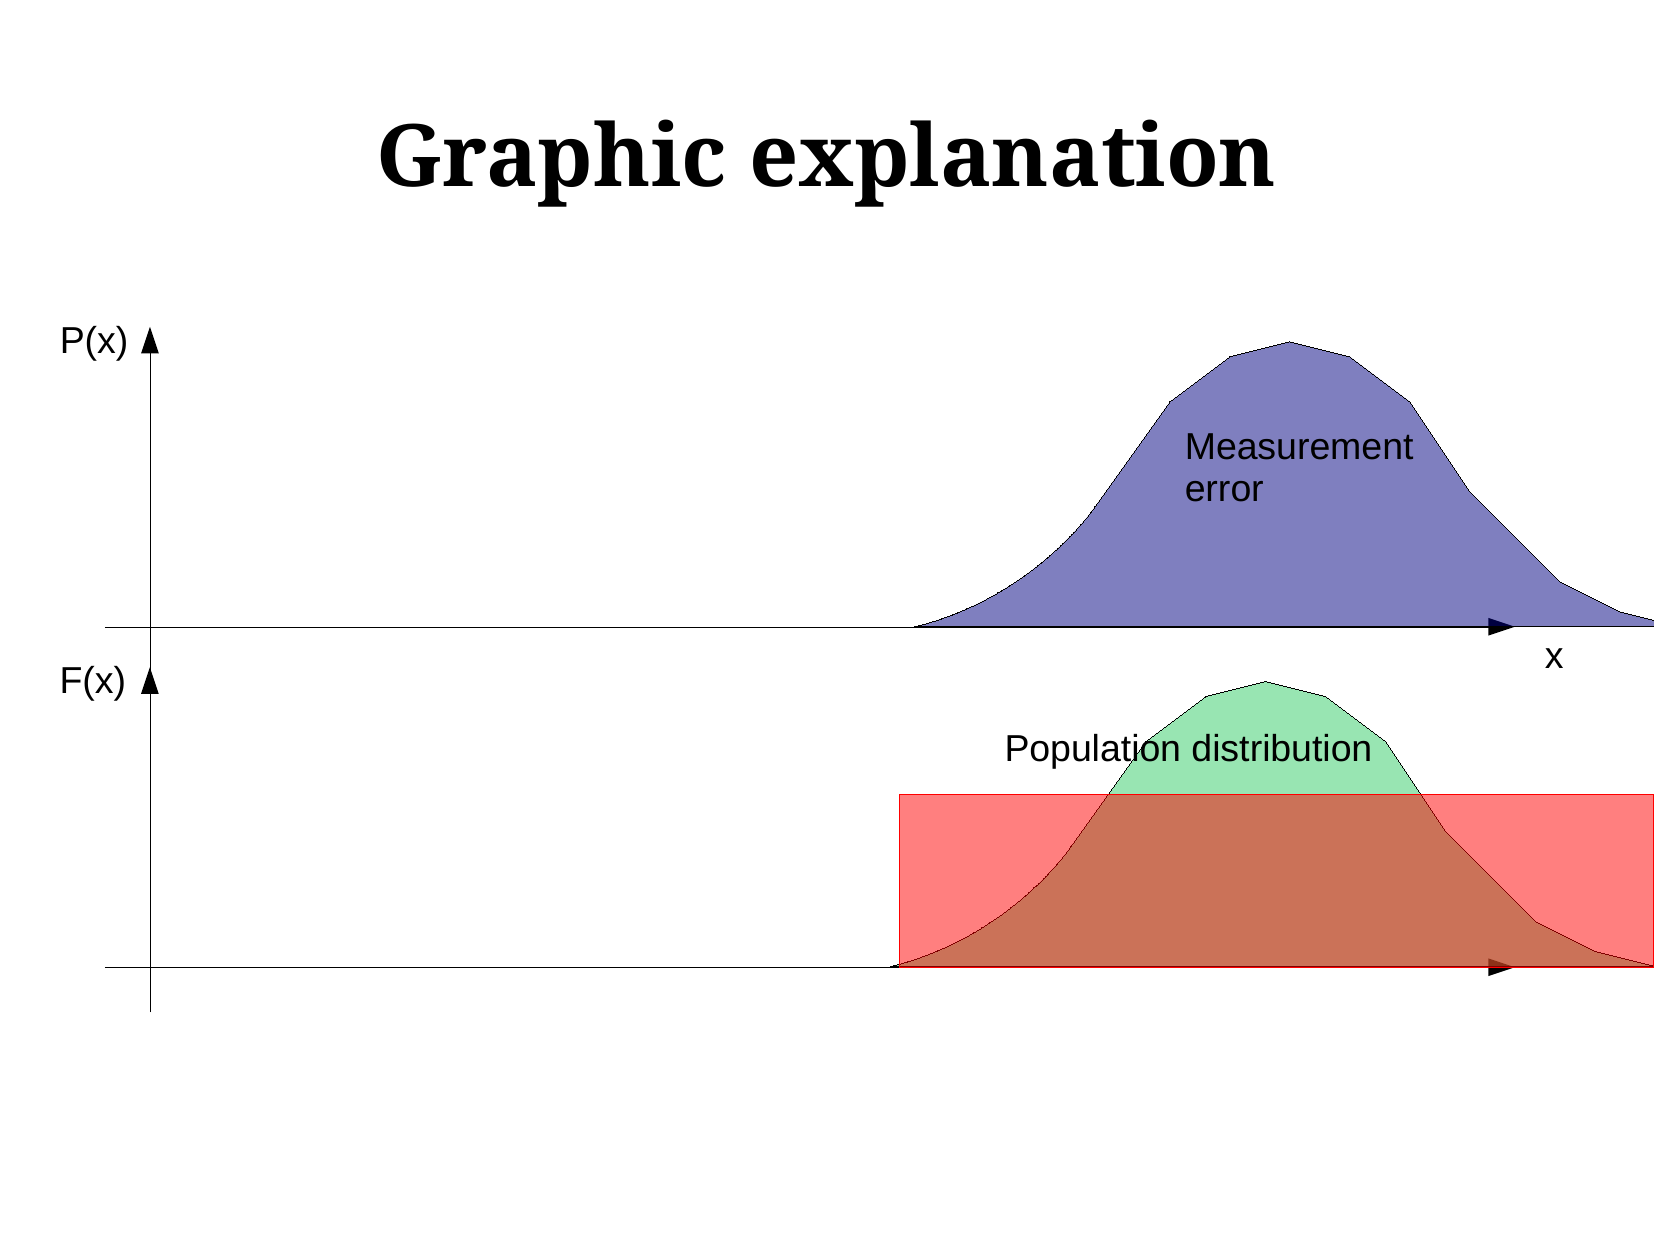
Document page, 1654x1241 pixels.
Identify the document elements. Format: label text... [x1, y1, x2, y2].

text_box F(x) [44, 652, 195, 710]
text_box x [1529, 627, 1654, 684]
text_box Population distribution [989, 719, 1485, 777]
text_box [890, 777, 1654, 968]
title Graphic explanation [82, 49, 1571, 257]
text_box [914, 341, 1654, 627]
text_box Measurement error [1169, 418, 1485, 518]
text_box P(x) [44, 311, 195, 369]
text_box [1175, 681, 1356, 719]
